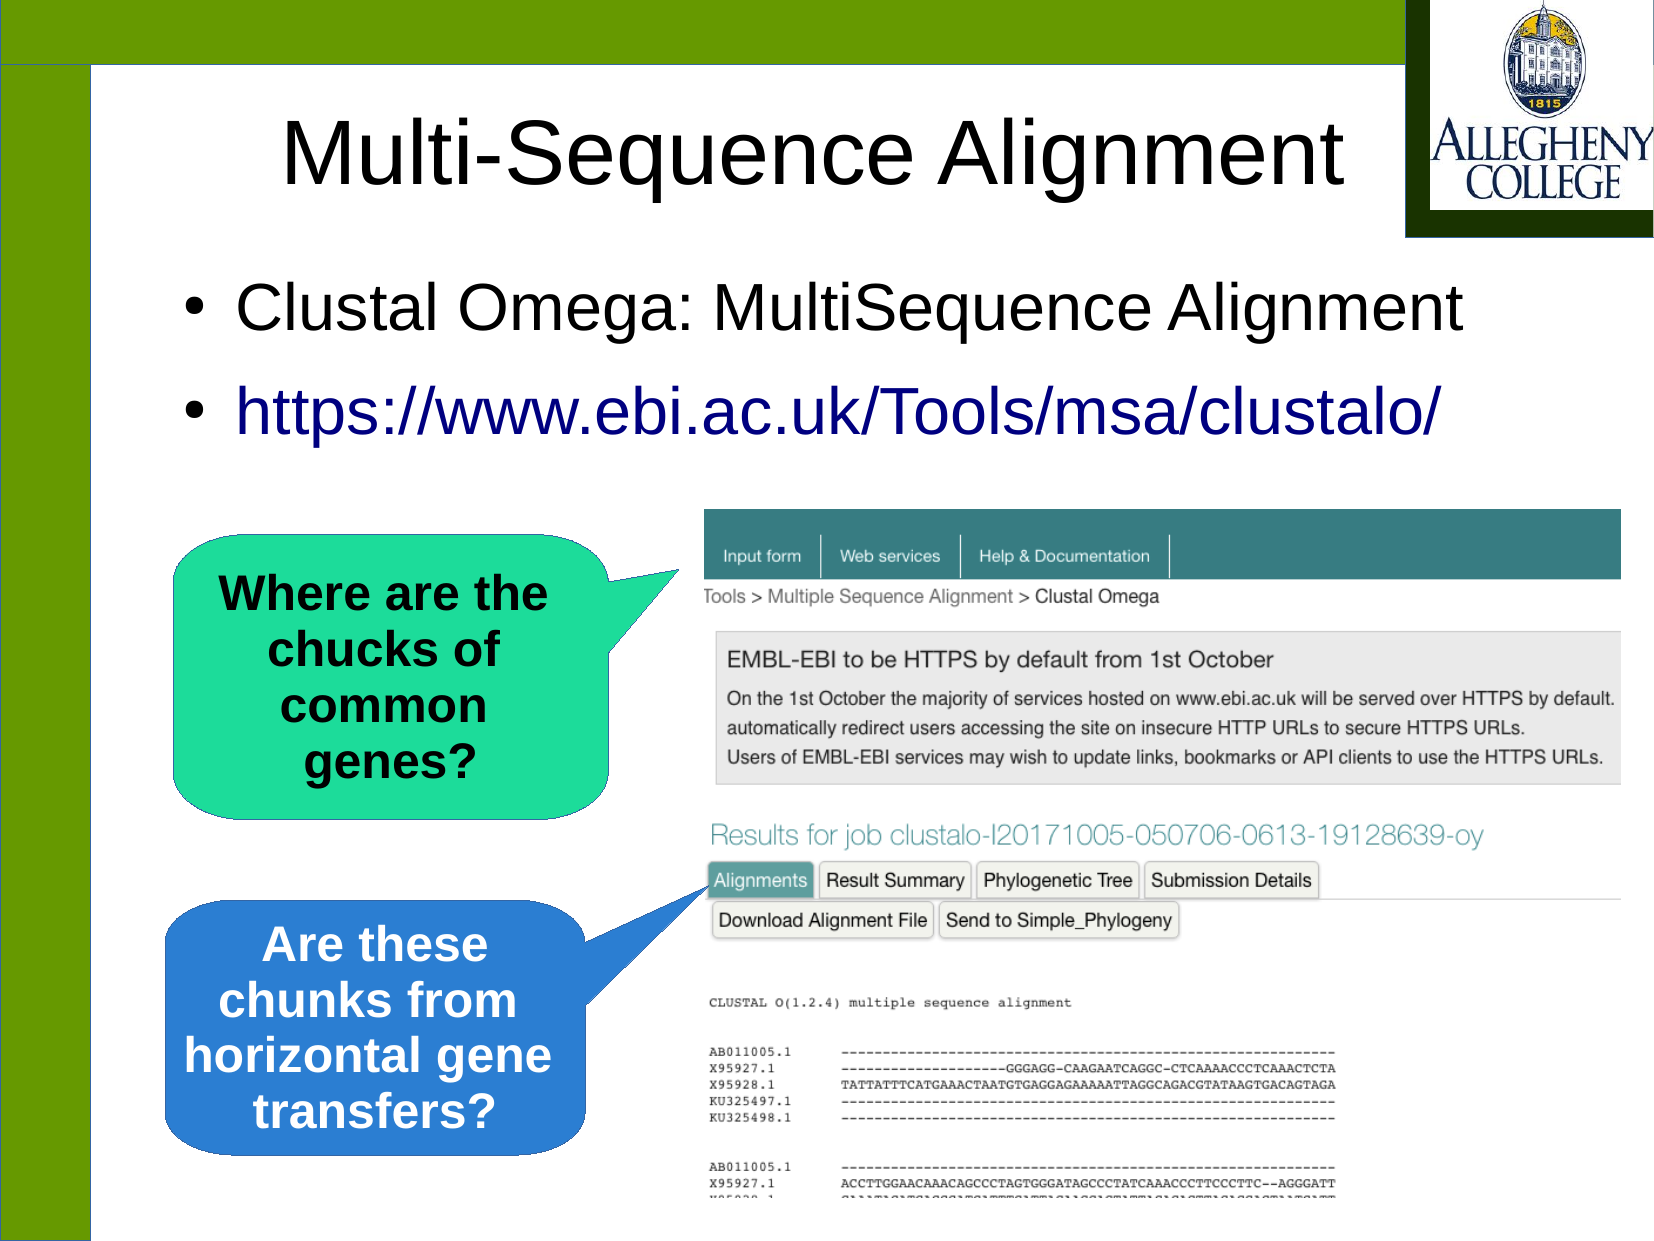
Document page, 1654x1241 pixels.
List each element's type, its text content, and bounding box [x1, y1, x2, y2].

text_box Are these chunks from horizontal gene transfers? [165, 885, 709, 1156]
picture [704, 509, 1621, 1198]
list Clustal Omega: MultiSequence Alignment https://www.ebi.ac.uk/Tools/msa/clustalo/ [165, 270, 1531, 481]
text_box Where are the chucks of common genes? [173, 534, 679, 820]
text_box [0, 0, 1654, 1241]
title Multi-Sequence Alignment [112, 65, 1515, 257]
picture [1430, 0, 1654, 210]
